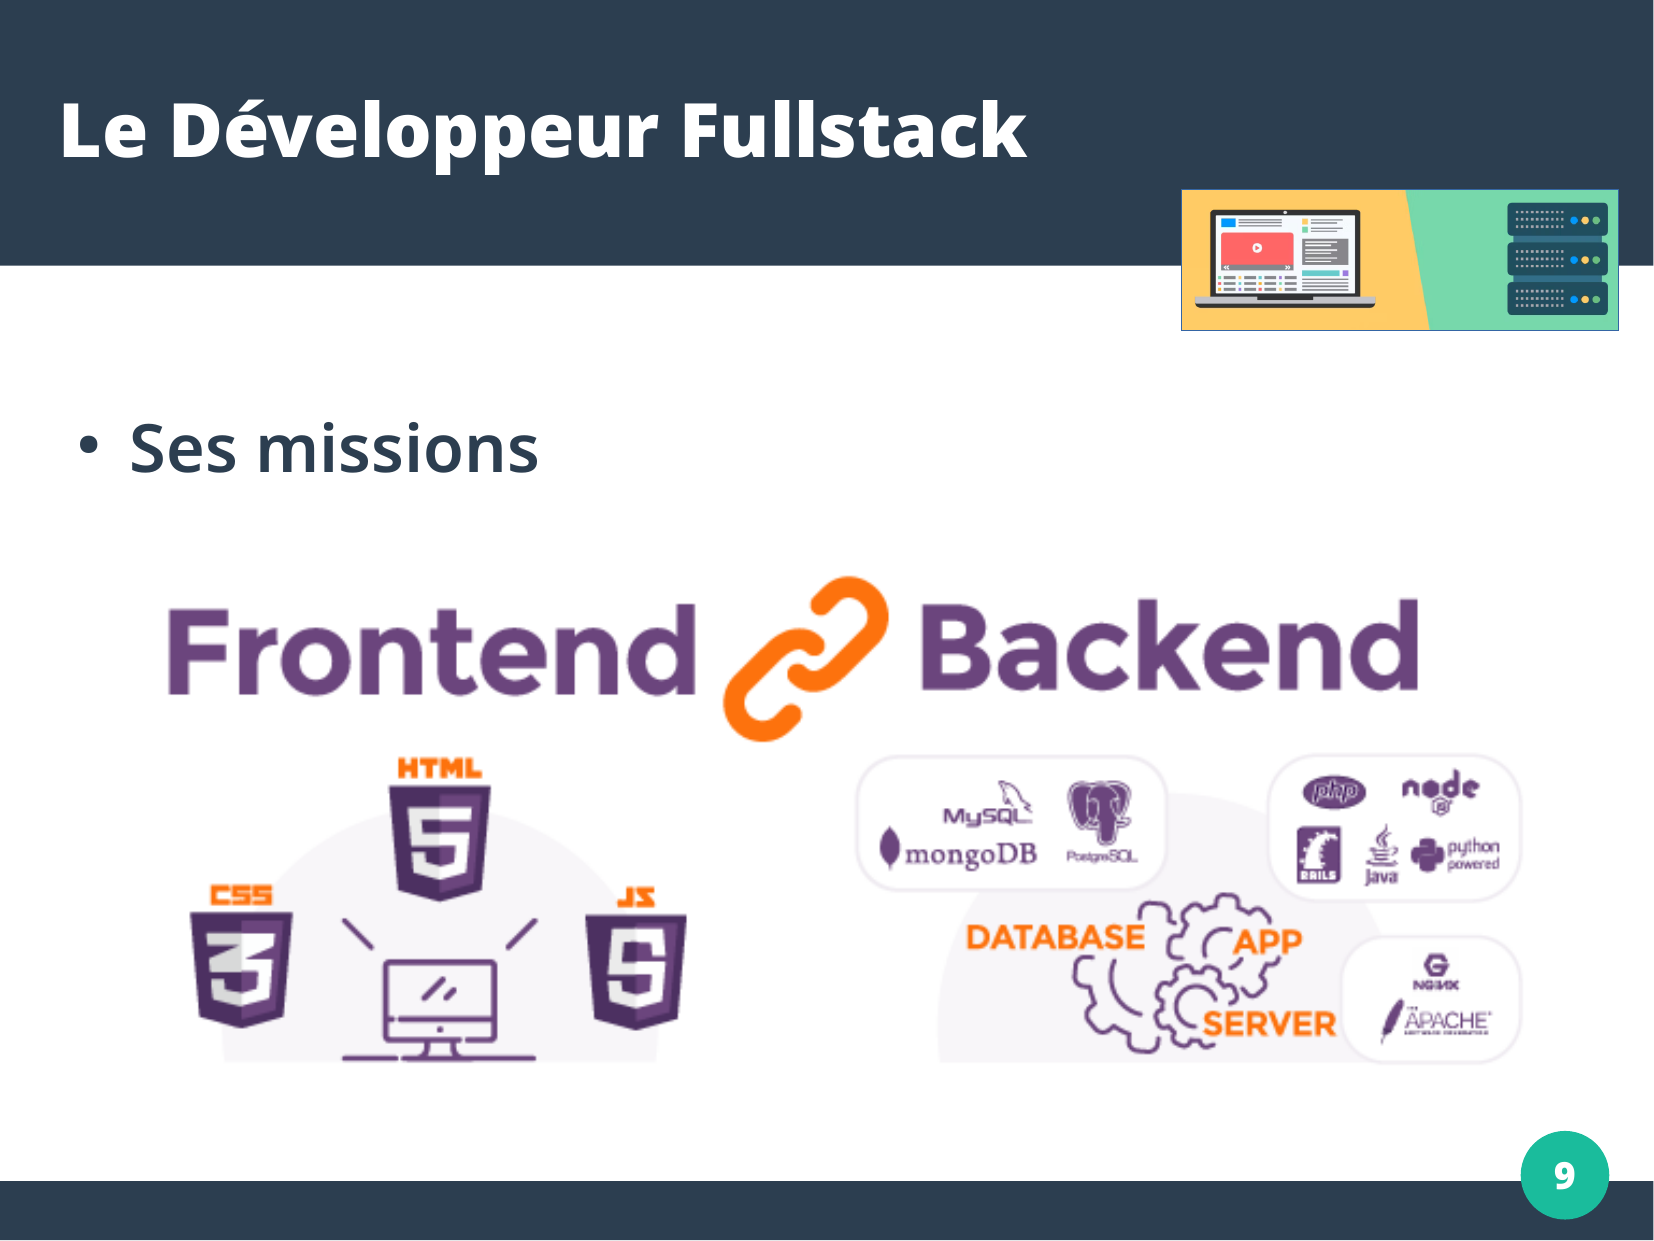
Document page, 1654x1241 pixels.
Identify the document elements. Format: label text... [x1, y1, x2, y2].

picture [70, 556, 1575, 1117]
picture [1181, 189, 1619, 331]
title Le Développeur Fullstack [59, 49, 1595, 207]
list Ses missions [59, 401, 1595, 556]
